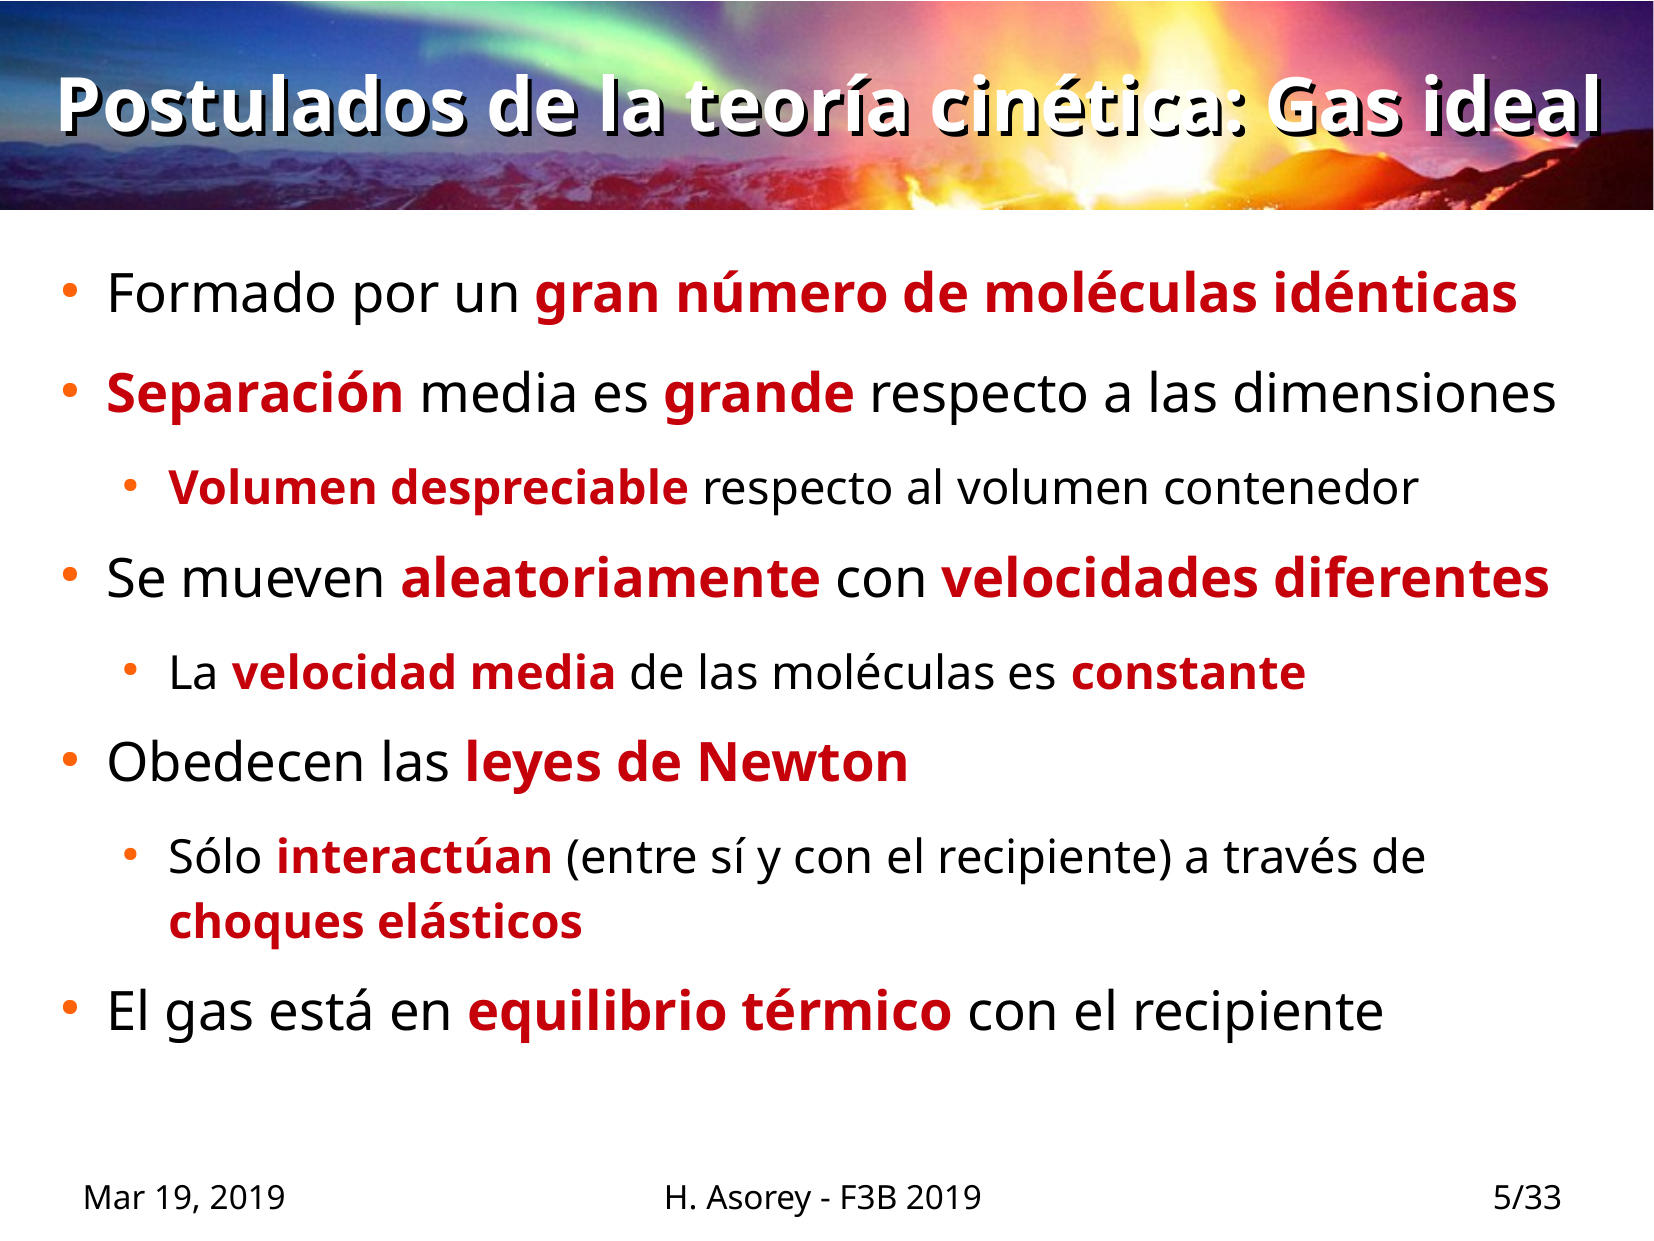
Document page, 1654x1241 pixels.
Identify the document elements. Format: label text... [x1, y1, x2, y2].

list Formado por un gran número de moléculas idénticas Separación media es grande respecto a las dimensiones Volumen despreciable respecto al volumen contenedor Se mueven aleatoriamente con velocidades diferentes La velocidad media de las moléculas es constante Obedecen las leyes de Newton Sólo interactúan (entre sí y con el recipiente) a través de choques elásticos El gas está en equilibrio térmico con el recipiente [45, 255, 1606, 1156]
picture [0, 1, 1654, 210]
title Postulados de la teoría cinética: Gas ideal [45, 15, 1606, 191]
